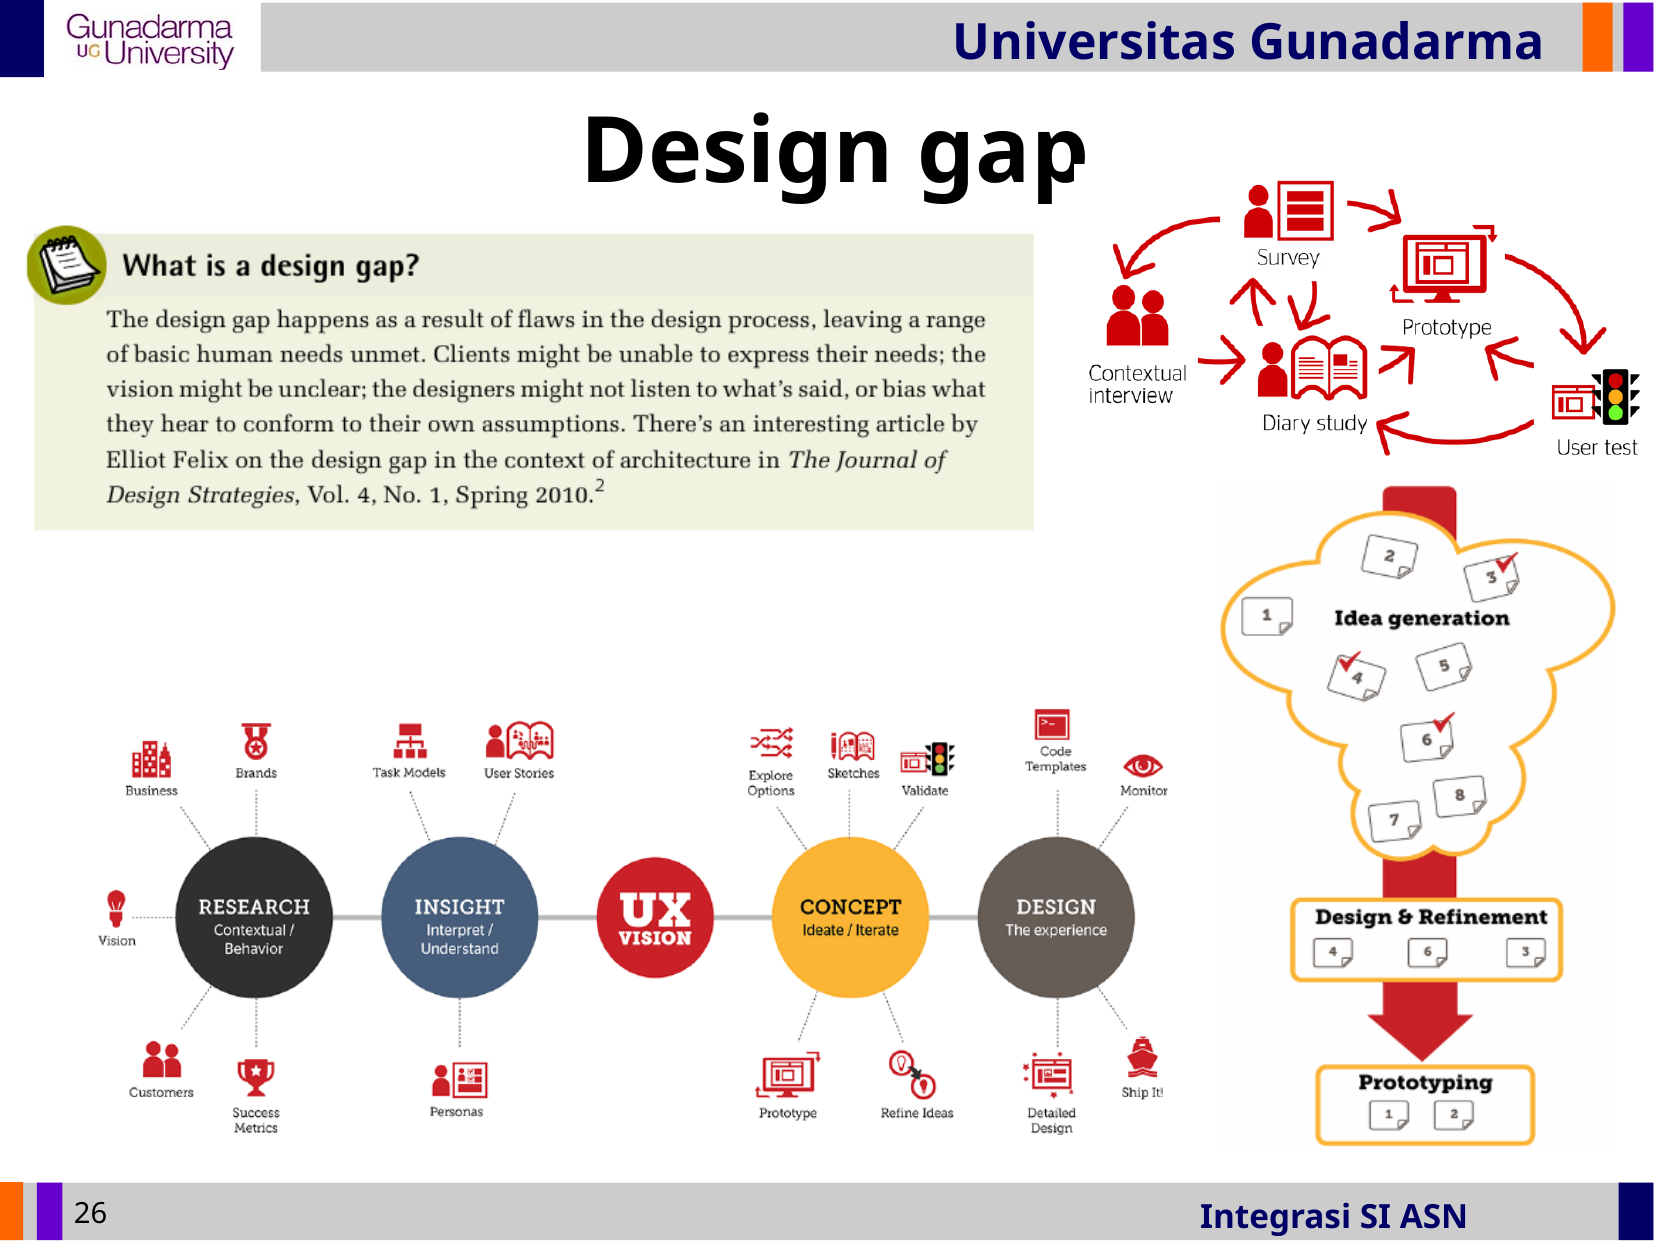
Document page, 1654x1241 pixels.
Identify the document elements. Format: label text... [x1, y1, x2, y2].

picture [60, 164, 1651, 1160]
picture [65, 0, 235, 70]
title Design gap [78, 84, 1592, 211]
picture [16, 216, 1051, 544]
